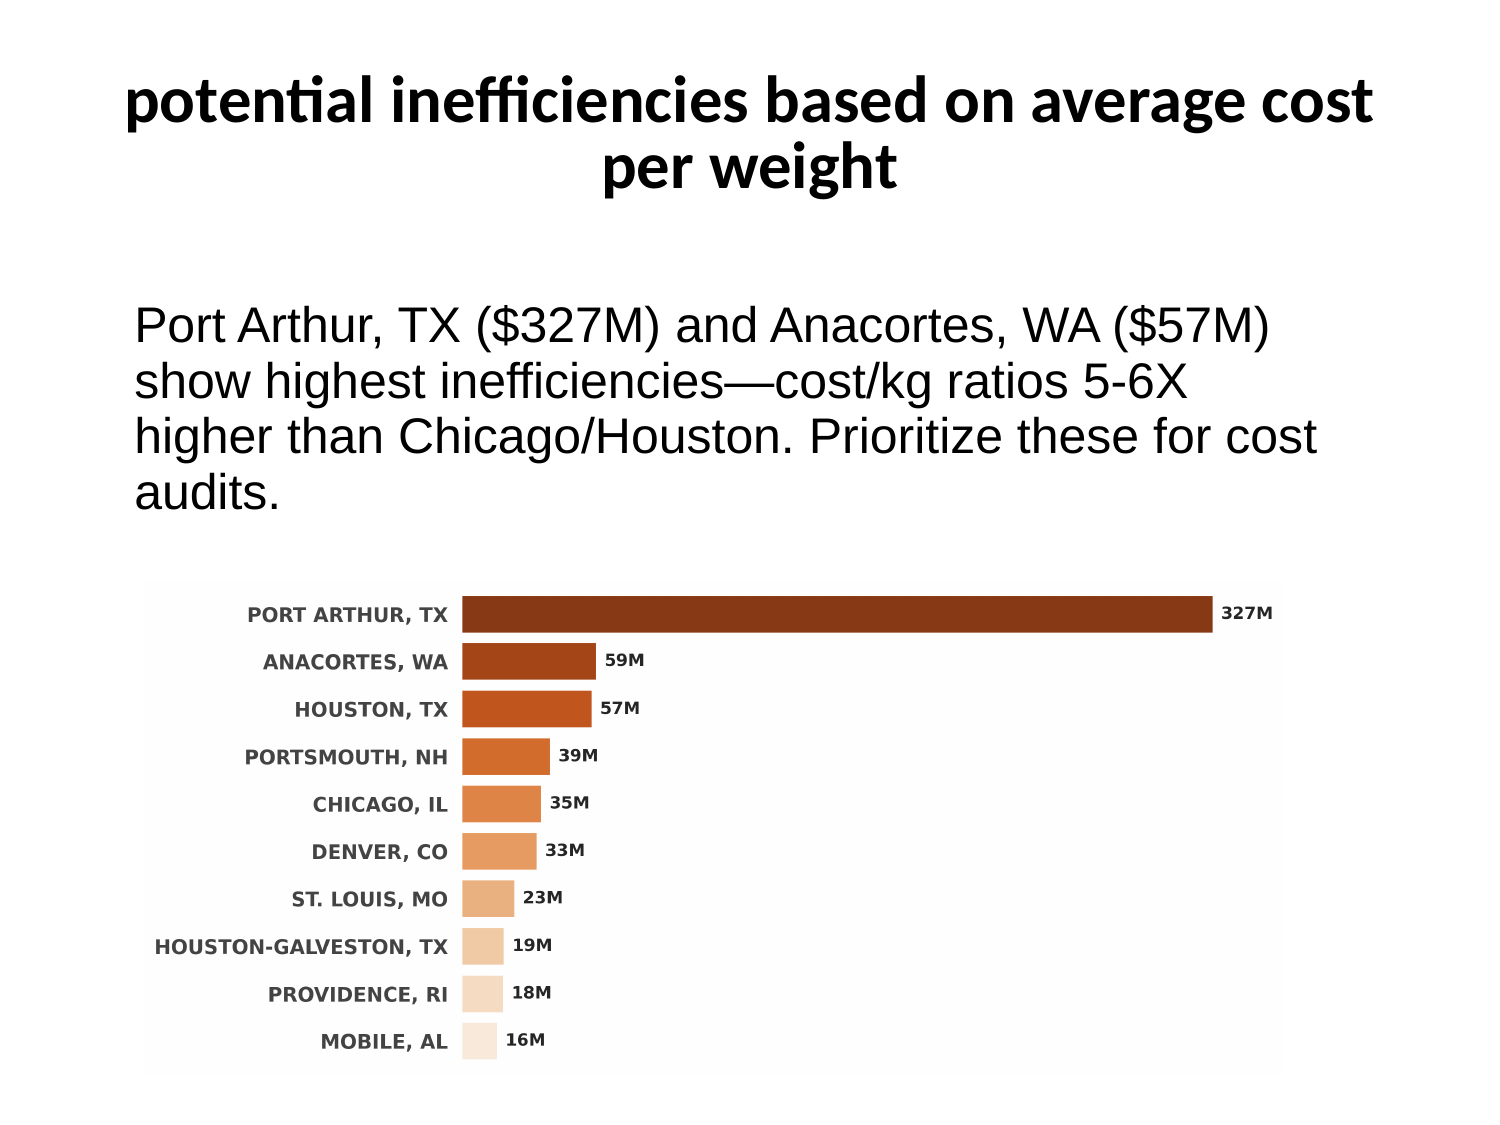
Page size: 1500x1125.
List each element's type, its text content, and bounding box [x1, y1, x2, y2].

picture [144, 580, 1283, 1075]
title potential inefficiencies based on average cost per weight [75, 45, 1425, 233]
text_box Port Arthur, TX ($327M) and Anacortes, WA ($57M) show highest inefficiencies—cost/kg ratios 5-6X higher than Chicago/Houston. Prioritize these for cost audits. [119, 289, 1356, 532]
